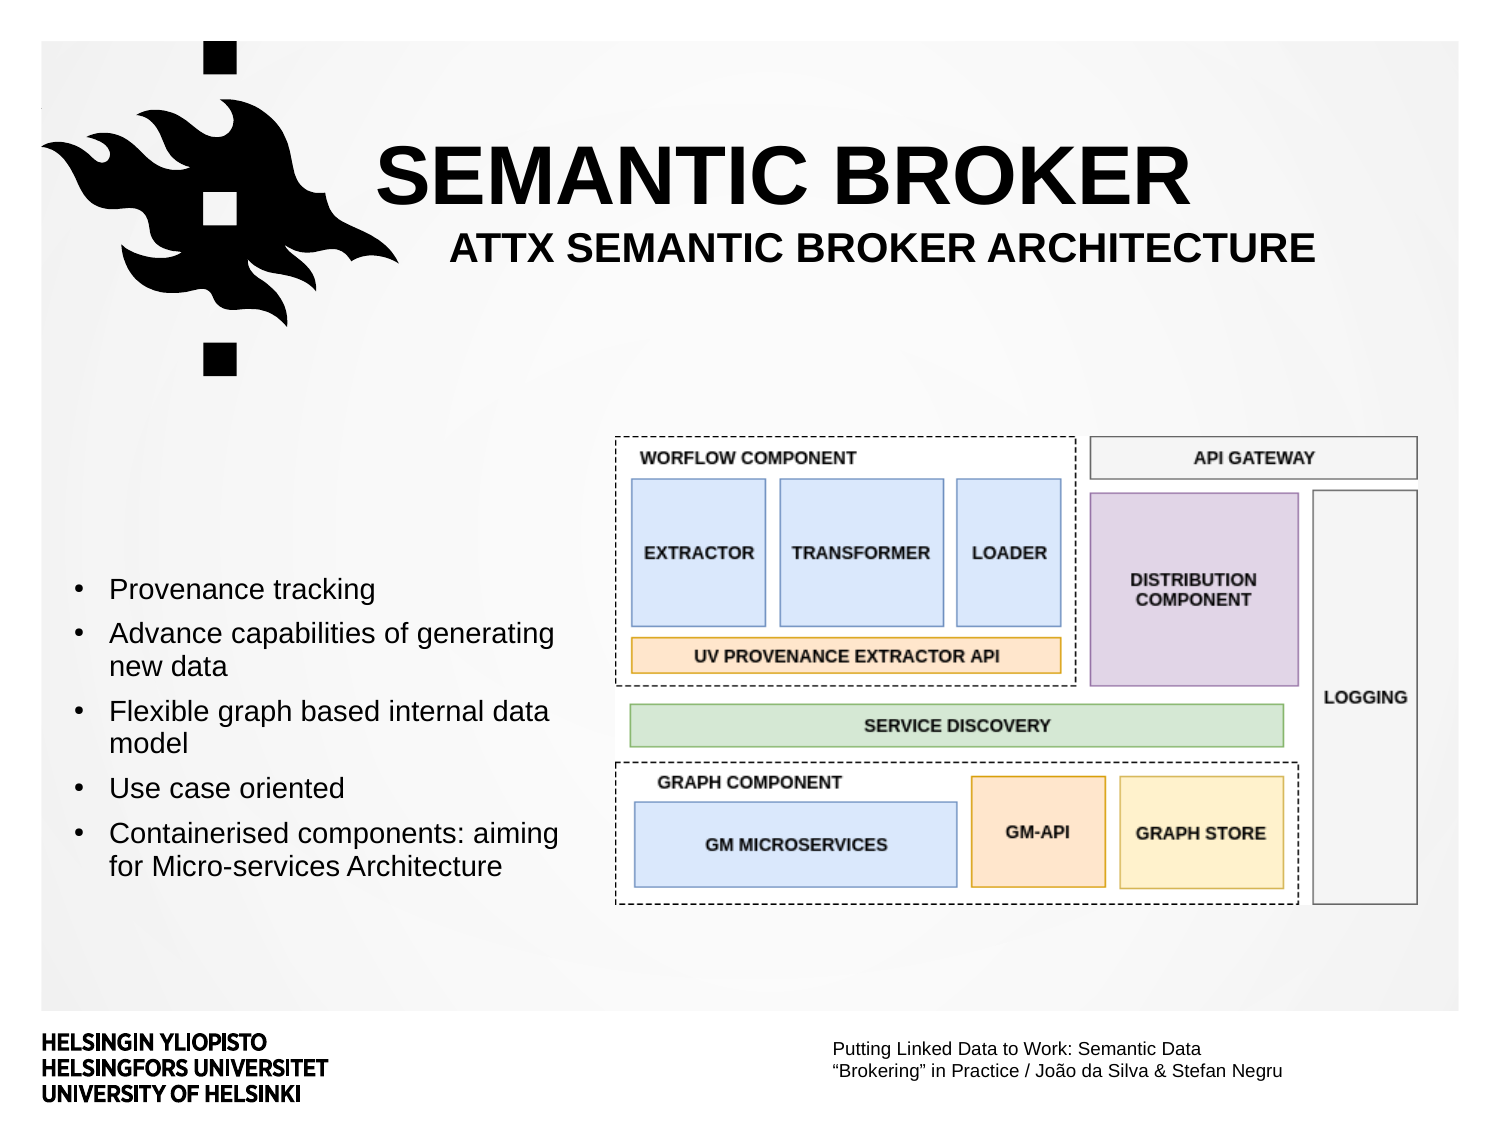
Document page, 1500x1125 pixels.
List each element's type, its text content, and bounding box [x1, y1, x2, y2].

title Semantic Broker ATTX Semantic Broker Architecture [360, 113, 1447, 319]
footer Putting Linked Data to Work: Semantic Data “Brokering” in Practice / João da Silva & Stefan Negru [832, 1011, 1294, 1107]
text_box Provenance tracking Advance capabilities of generating new data Flexible graph based internal data model Use case oriented Containerised components: aiming for Micro-services Architecture [59, 565, 604, 890]
picture [41, 41, 1459, 1011]
picture [204, 192, 236, 225]
